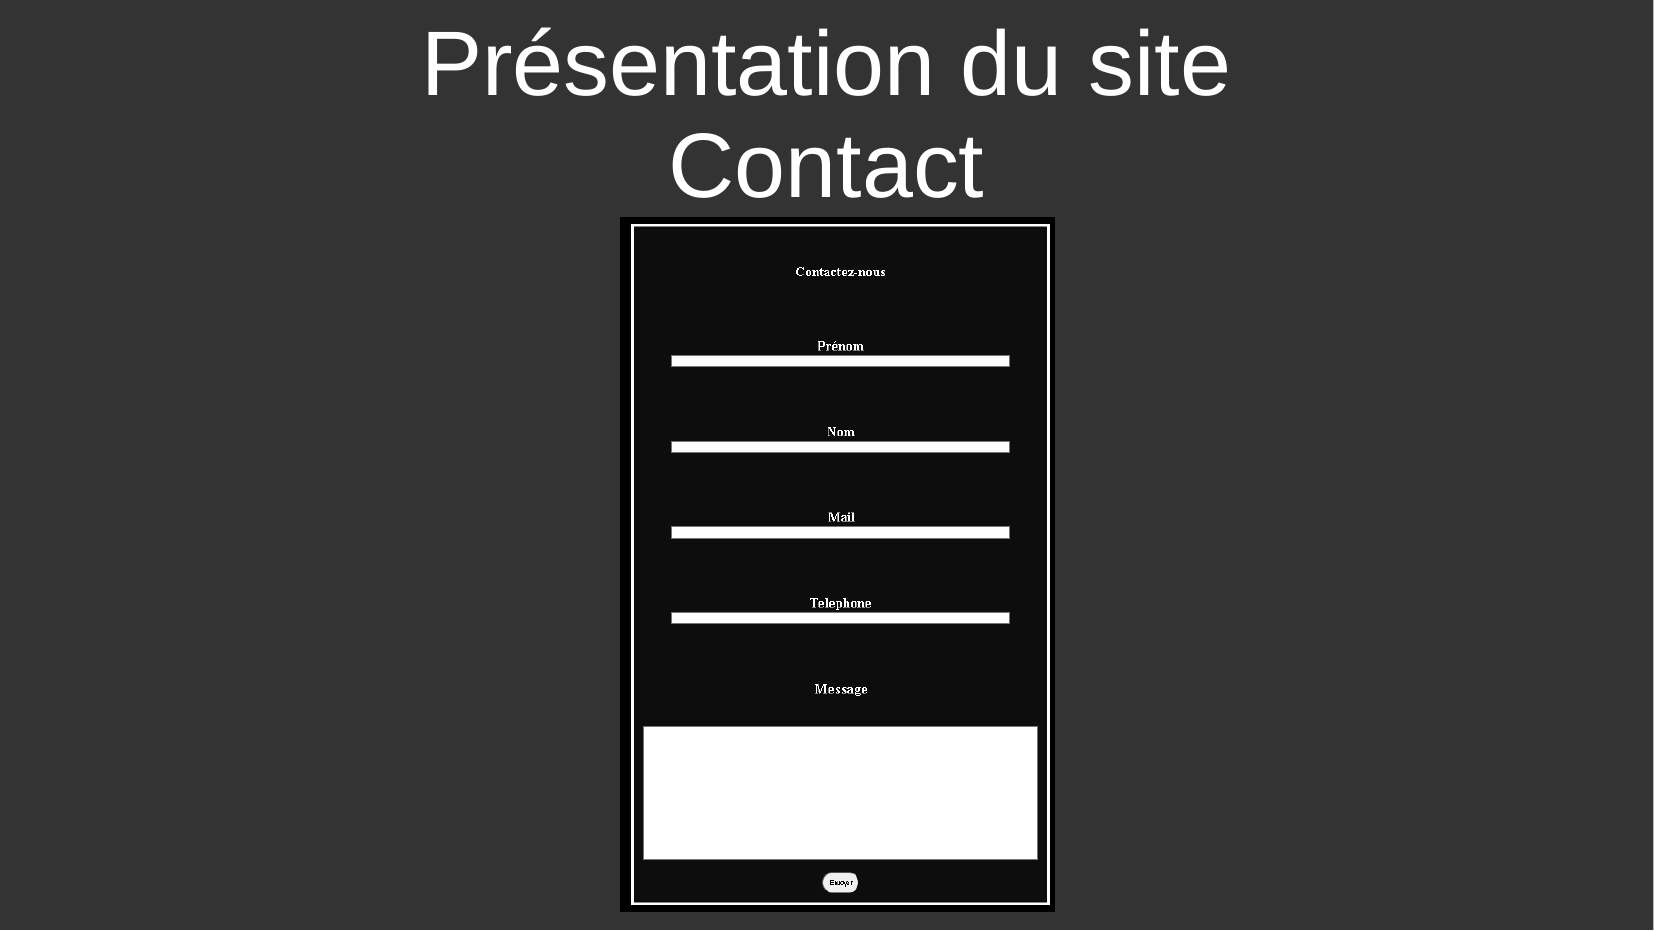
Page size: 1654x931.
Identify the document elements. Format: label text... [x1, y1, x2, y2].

picture [620, 217, 1055, 912]
title Présentation du site Contact [82, 12, 1571, 218]
